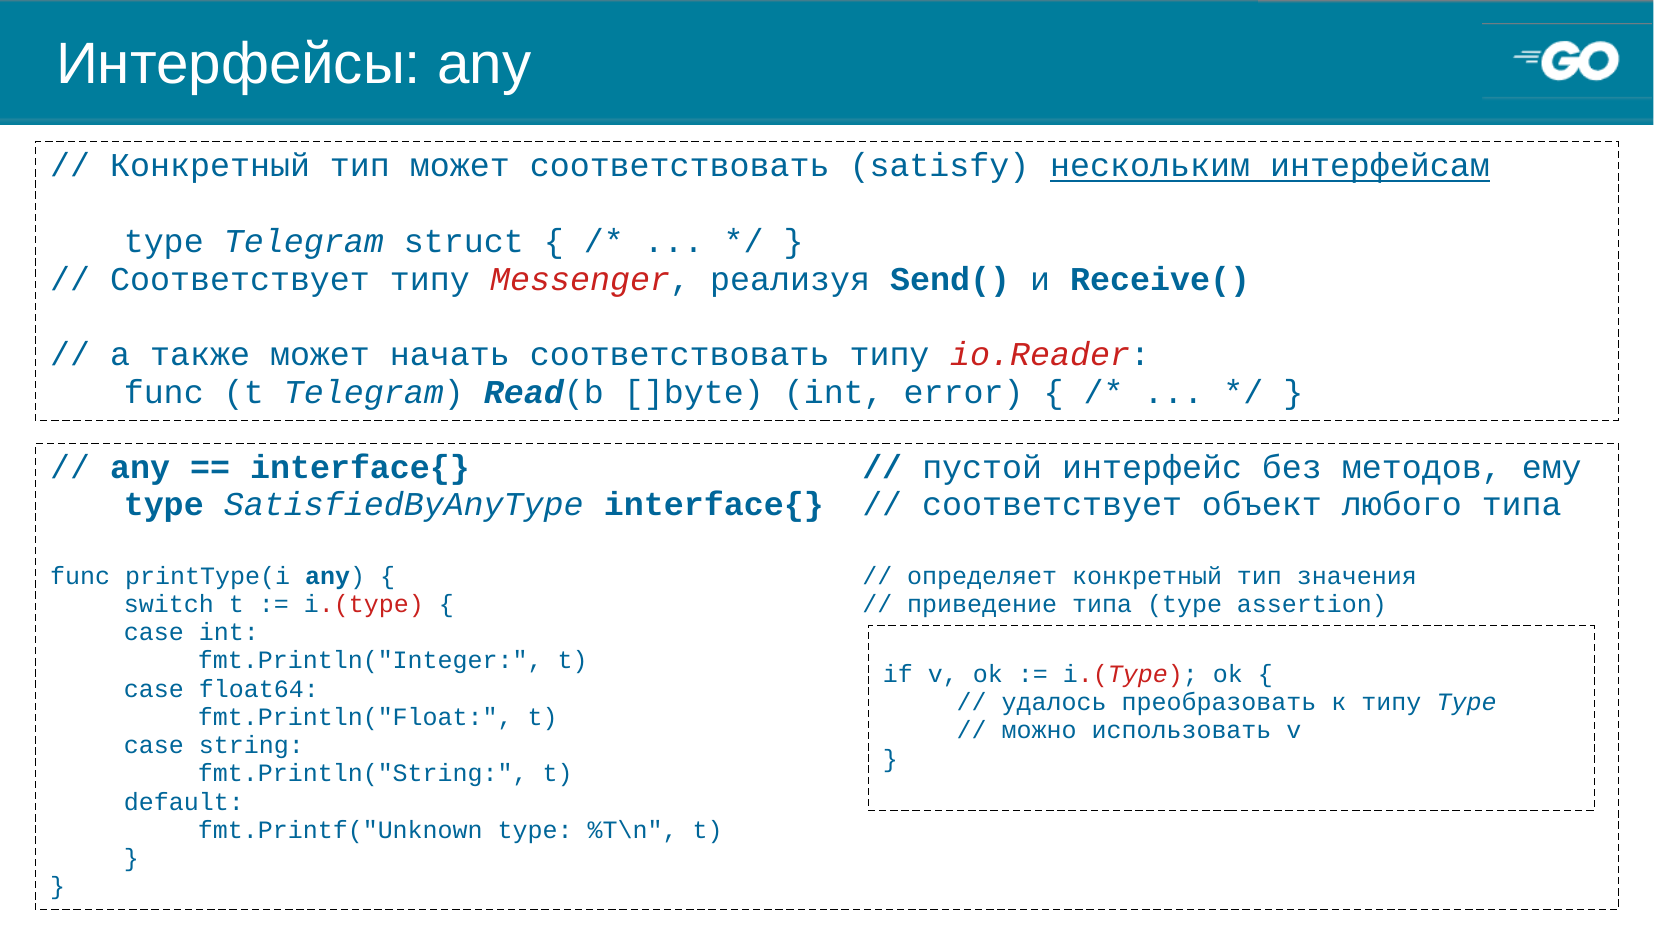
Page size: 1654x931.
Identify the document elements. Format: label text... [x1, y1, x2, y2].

picture [1542, 41, 1619, 81]
text_box // Конкретный тип может соответствовать (satisfy) нескольким интерфейсам type Telegram struct { /* ... */ } // Соответствует типу Messenger, реализуя Send() и Receive() // а также может начать соответствовать типу io.Reader: func (t Telegram) Read(b []byte) (int, error) { /* ... */ } [35, 141, 1619, 421]
text_box // any == interface{} // пустой интерфейс без методов, ему type SatisfiedByAnyType interface{} // соответствует объект любого типа func printType(i any) { // определяет конкретный тип значения switch t := i.(type) { // приведение типа (type assertion) case int: fmt.Println("Integer:", t) case float64: fmt.Println("Float:", t) case string: fmt.Println("String:", t) default: fmt.Printf("Unknown type: %T\n", t) } } [35, 443, 1619, 910]
text_box Интерфейсы: any [41, 23, 1495, 104]
text_box if v, ok := i.(Type); ok { // удалось преобразовать к типу Type // можно использовать v } [868, 625, 1595, 811]
